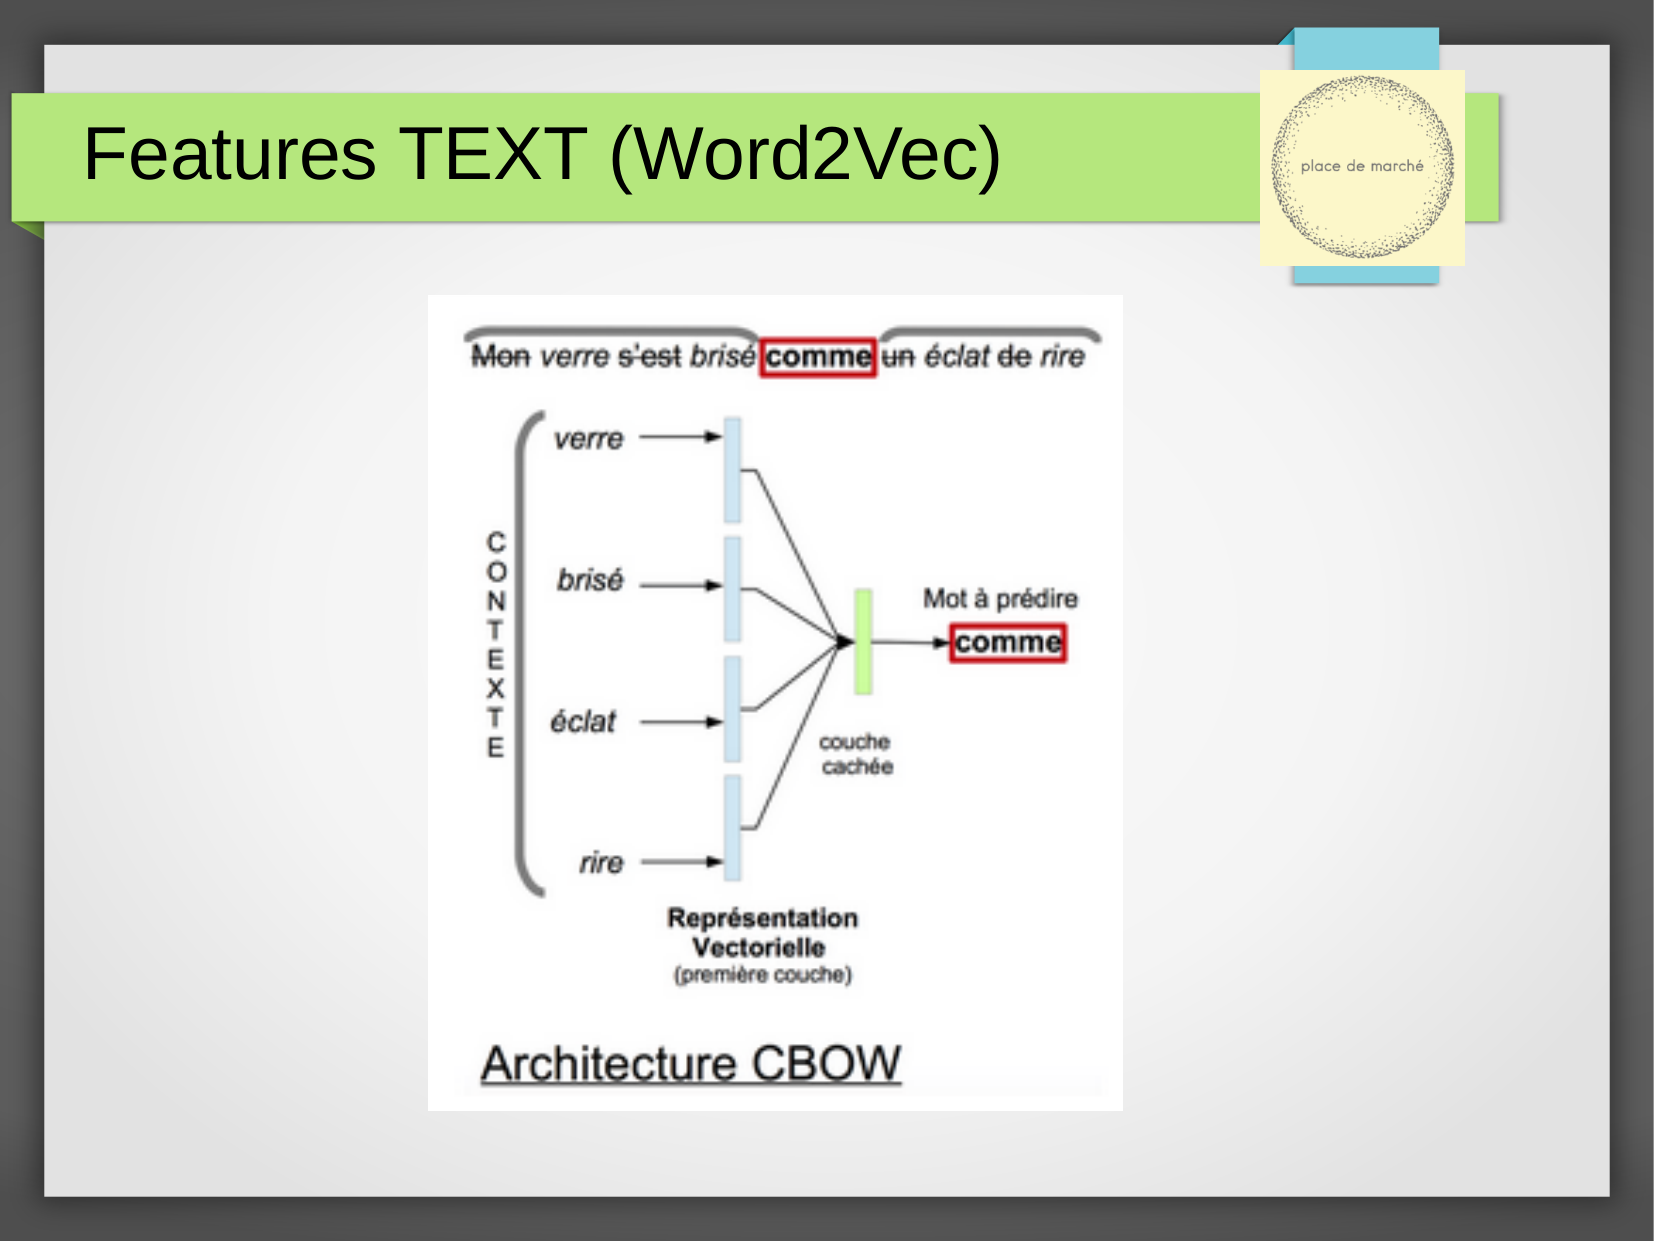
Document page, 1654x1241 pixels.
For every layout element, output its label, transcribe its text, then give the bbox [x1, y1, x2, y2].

title Features TEXT (Word2Vec) [82, 94, 1260, 213]
picture [0, 0, 1654, 1241]
